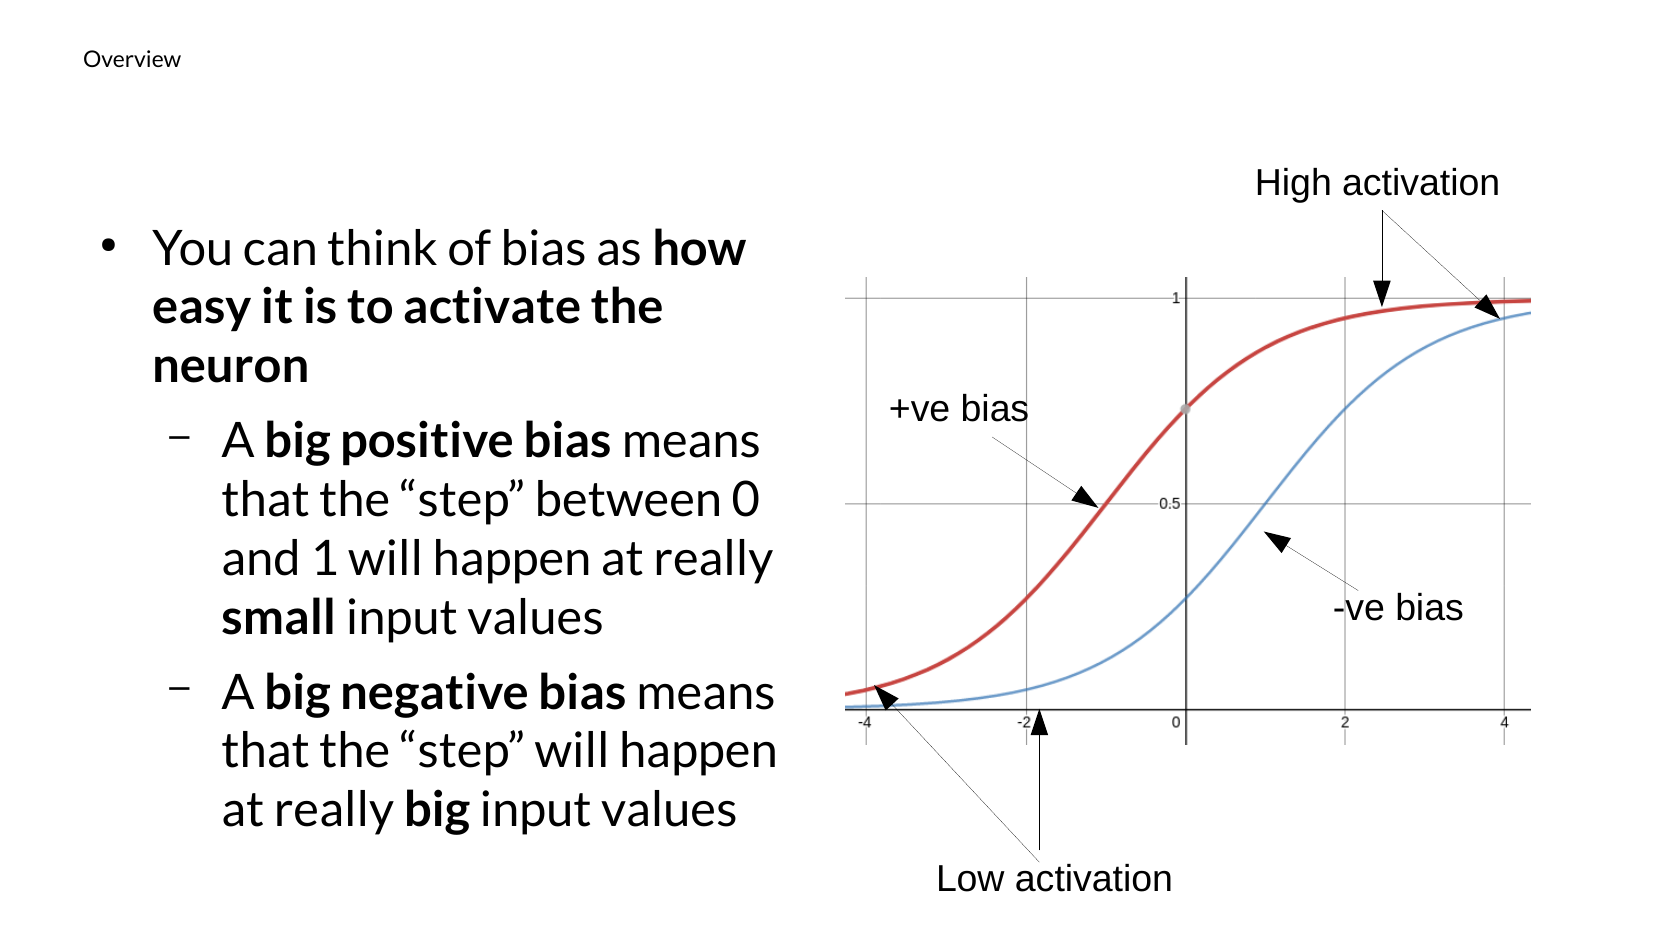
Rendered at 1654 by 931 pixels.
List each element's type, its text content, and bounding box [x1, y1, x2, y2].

text_box Low activation [921, 850, 1188, 908]
list You can think of bias as how easy it is to activate the neuron A big positive bias means that the “step” between 0 and 1 will happen at really small input values A big negative bias means that the “step” will happen at really big input values [82, 217, 809, 839]
text_box +ve bias [874, 380, 1045, 438]
picture [845, 277, 1531, 745]
text_box -ve bias [1318, 578, 1489, 636]
text_box High activation [1240, 153, 1516, 211]
title Overview [83, 0, 1571, 119]
